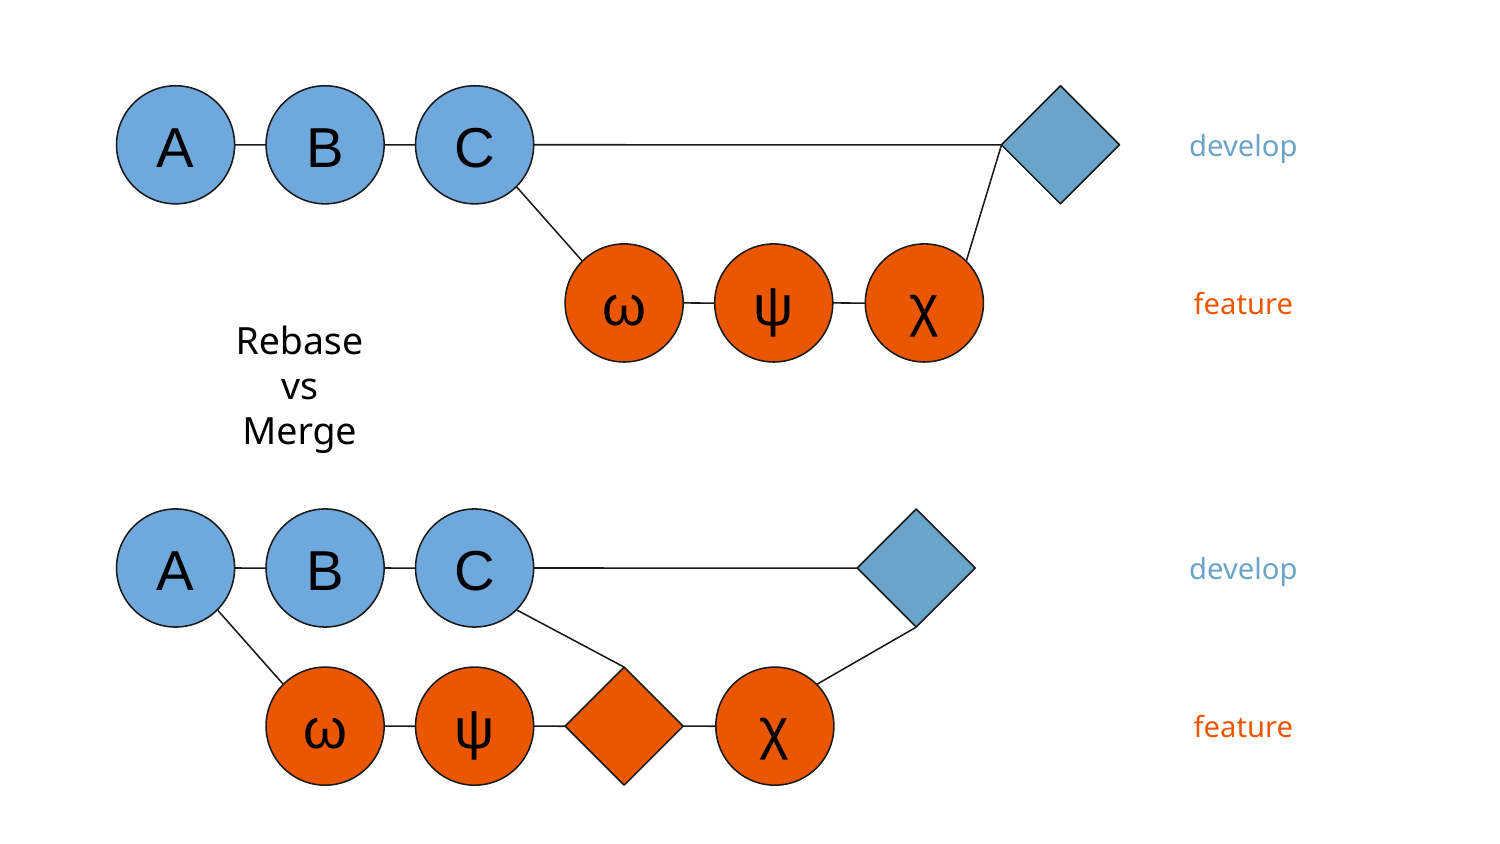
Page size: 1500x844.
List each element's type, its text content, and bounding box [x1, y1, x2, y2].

text_box feature [1134, 693, 1353, 759]
text_box develop [1134, 535, 1353, 601]
text_box [566, 667, 683, 786]
text_box ω [266, 667, 385, 786]
text_box ψ [714, 243, 833, 363]
text_box Rebase vs Merge [88, 302, 511, 468]
text_box develop [1134, 111, 1353, 177]
text_box χ [715, 667, 834, 786]
text_box B [266, 508, 385, 628]
text_box χ [865, 243, 984, 363]
text_box feature [1134, 270, 1353, 336]
text_box C [415, 508, 534, 628]
text_box ψ [415, 667, 534, 786]
text_box [858, 508, 976, 627]
text_box A [116, 85, 235, 204]
text_box C [415, 85, 534, 204]
text_box A [116, 508, 235, 628]
text_box B [266, 85, 385, 204]
text_box ω [565, 243, 684, 363]
text_box [1002, 85, 1120, 204]
